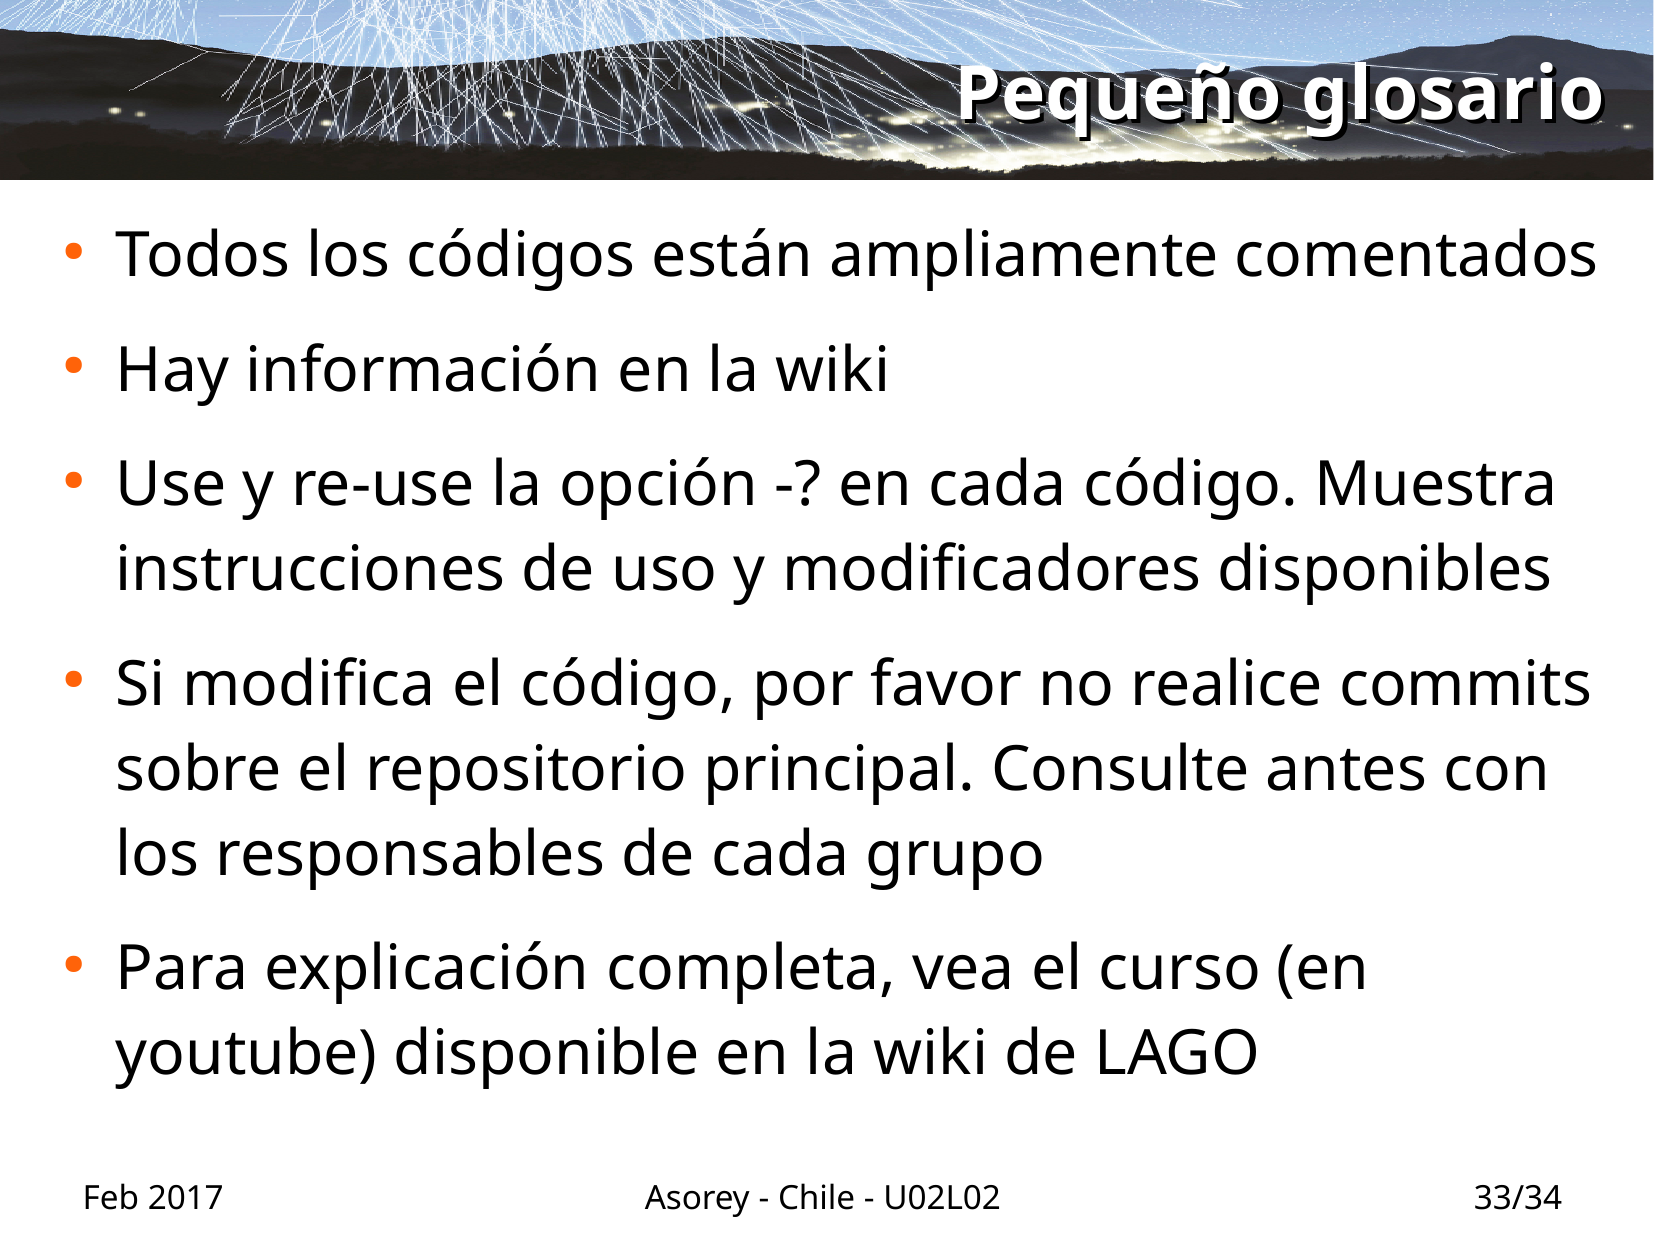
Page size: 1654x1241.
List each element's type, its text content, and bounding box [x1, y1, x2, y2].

picture [0, 0, 1654, 180]
title Pequeño glosario [45, 15, 1606, 166]
list Todos los códigos están ampliamente comentados Hay información en la wiki Use y re-use la opción -? en cada código. Muestra instrucciones de uso y modificadores disponibles Si modifica el código, por favor no realice commits sobre el repositorio principal. Consulte antes con los responsables de cada grupo Para explicación completa, vea el curso (en youtube) disponible en la wiki de LAGO [45, 210, 1606, 1156]
